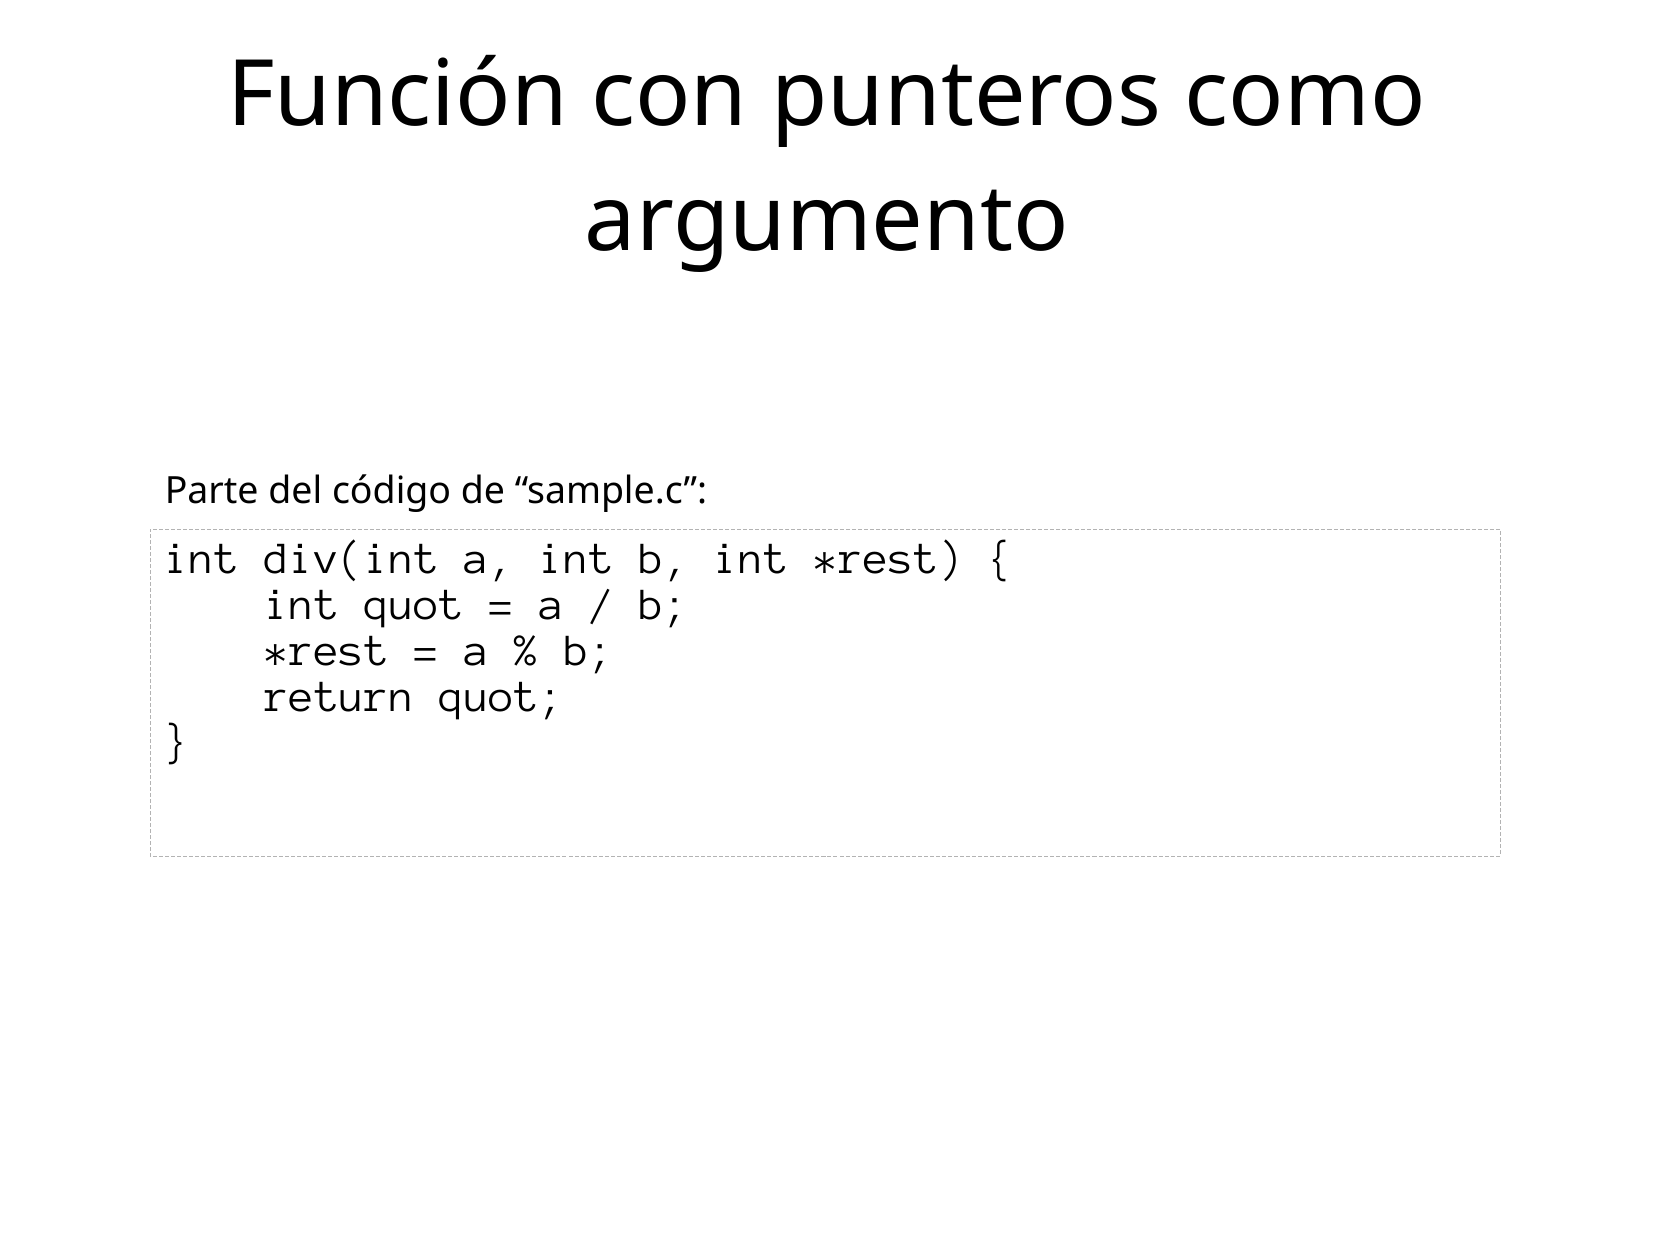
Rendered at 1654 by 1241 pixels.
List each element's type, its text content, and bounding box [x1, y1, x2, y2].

title Función con punteros como argumento [82, 45, 1571, 261]
text_box int div(int a, int b, int *rest) { int quot = a / b; *rest = a % b; return quot; } [150, 529, 1501, 773]
text_box Parte del código de “sample.c”: [150, 456, 674, 516]
